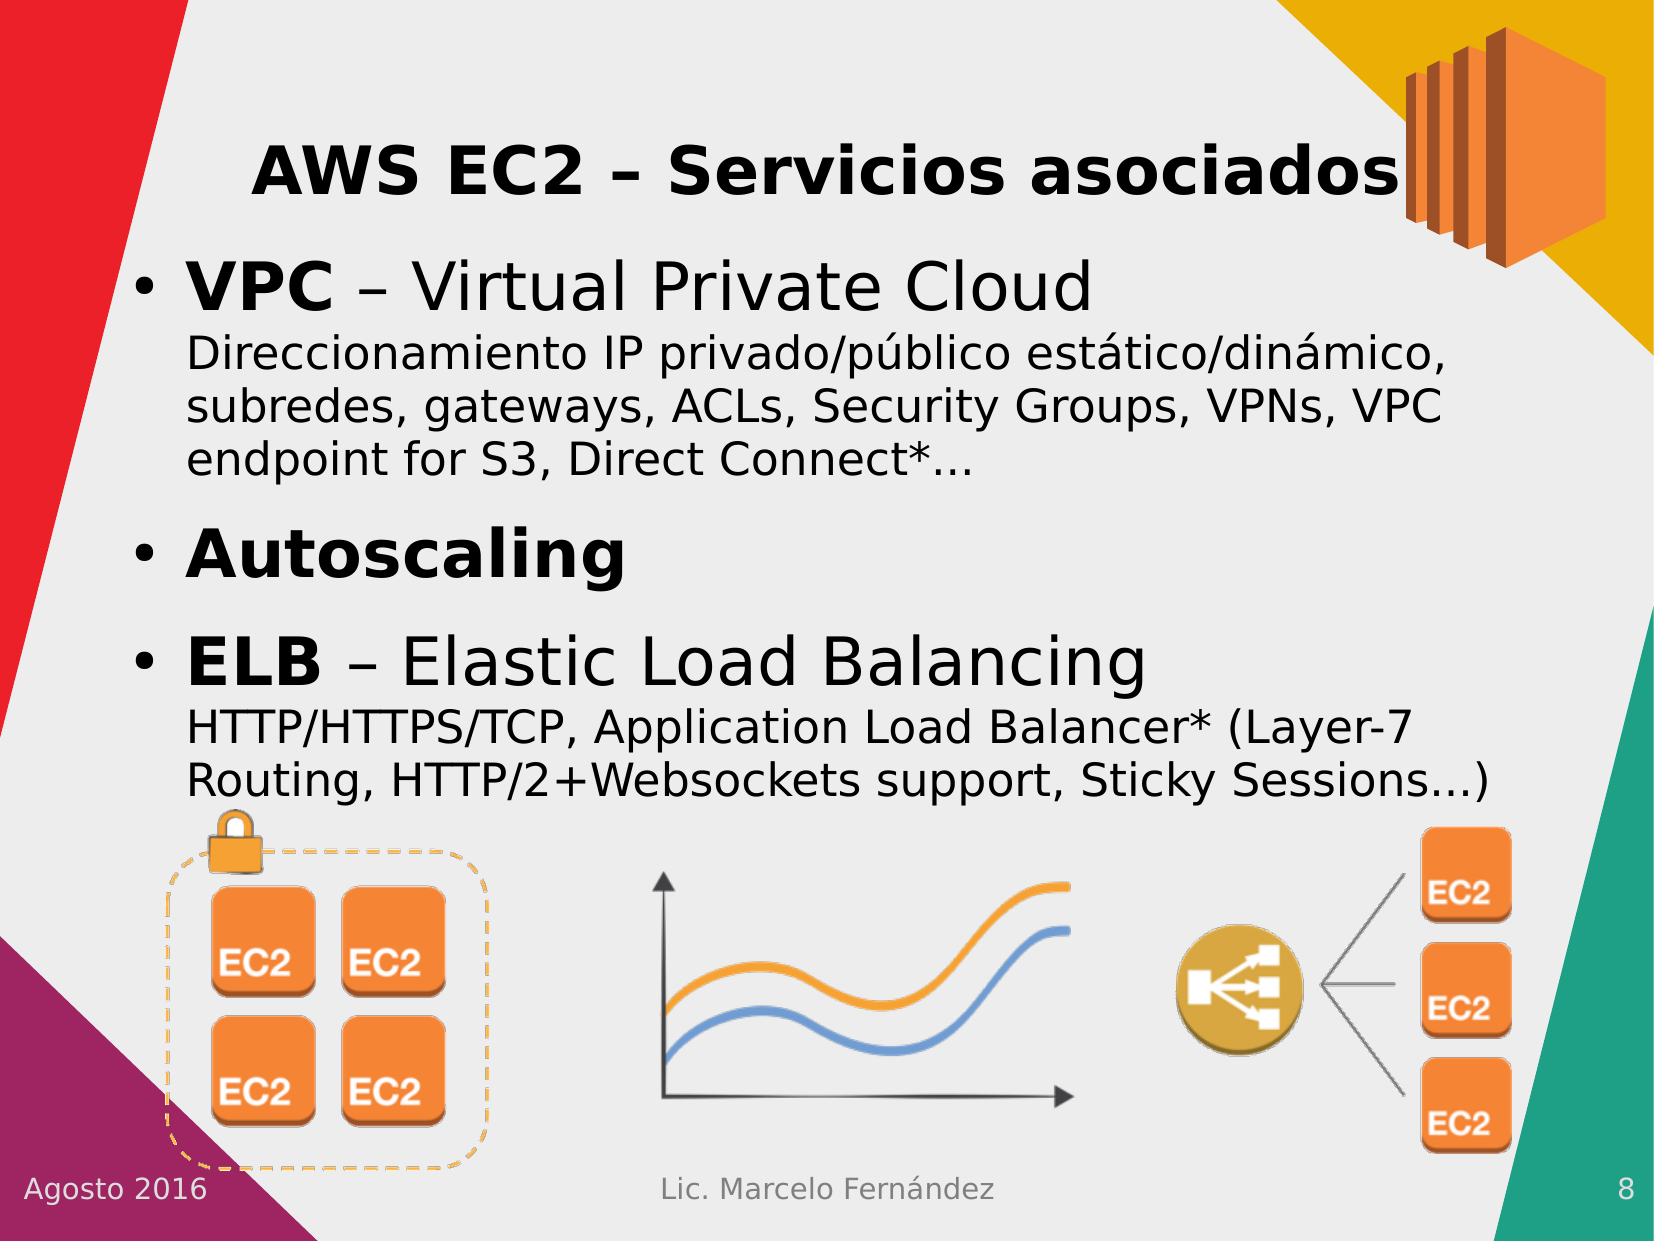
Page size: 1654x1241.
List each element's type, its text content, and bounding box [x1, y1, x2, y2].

picture [165, 809, 489, 1171]
picture [652, 871, 1075, 1109]
list VPC – Virtual Private Cloud Direccionamiento IP privado/público estático/dinámico, subredes, gateways, ACLs, Security Groups, VPNs, VPC endpoint for S3, Direct Connect*... Autoscaling ELB – Elastic Load Balancing HTTP/HTTPS/TCP, Application Load Balancer* (Layer-7 Routing, HTTP/2+Websockets support, Sticky Sessions...) [114, 248, 1539, 980]
title AWS EC2 – Servicios asociados [114, 73, 1358, 248]
picture [1175, 826, 1512, 1154]
picture [1358, 0, 1654, 296]
